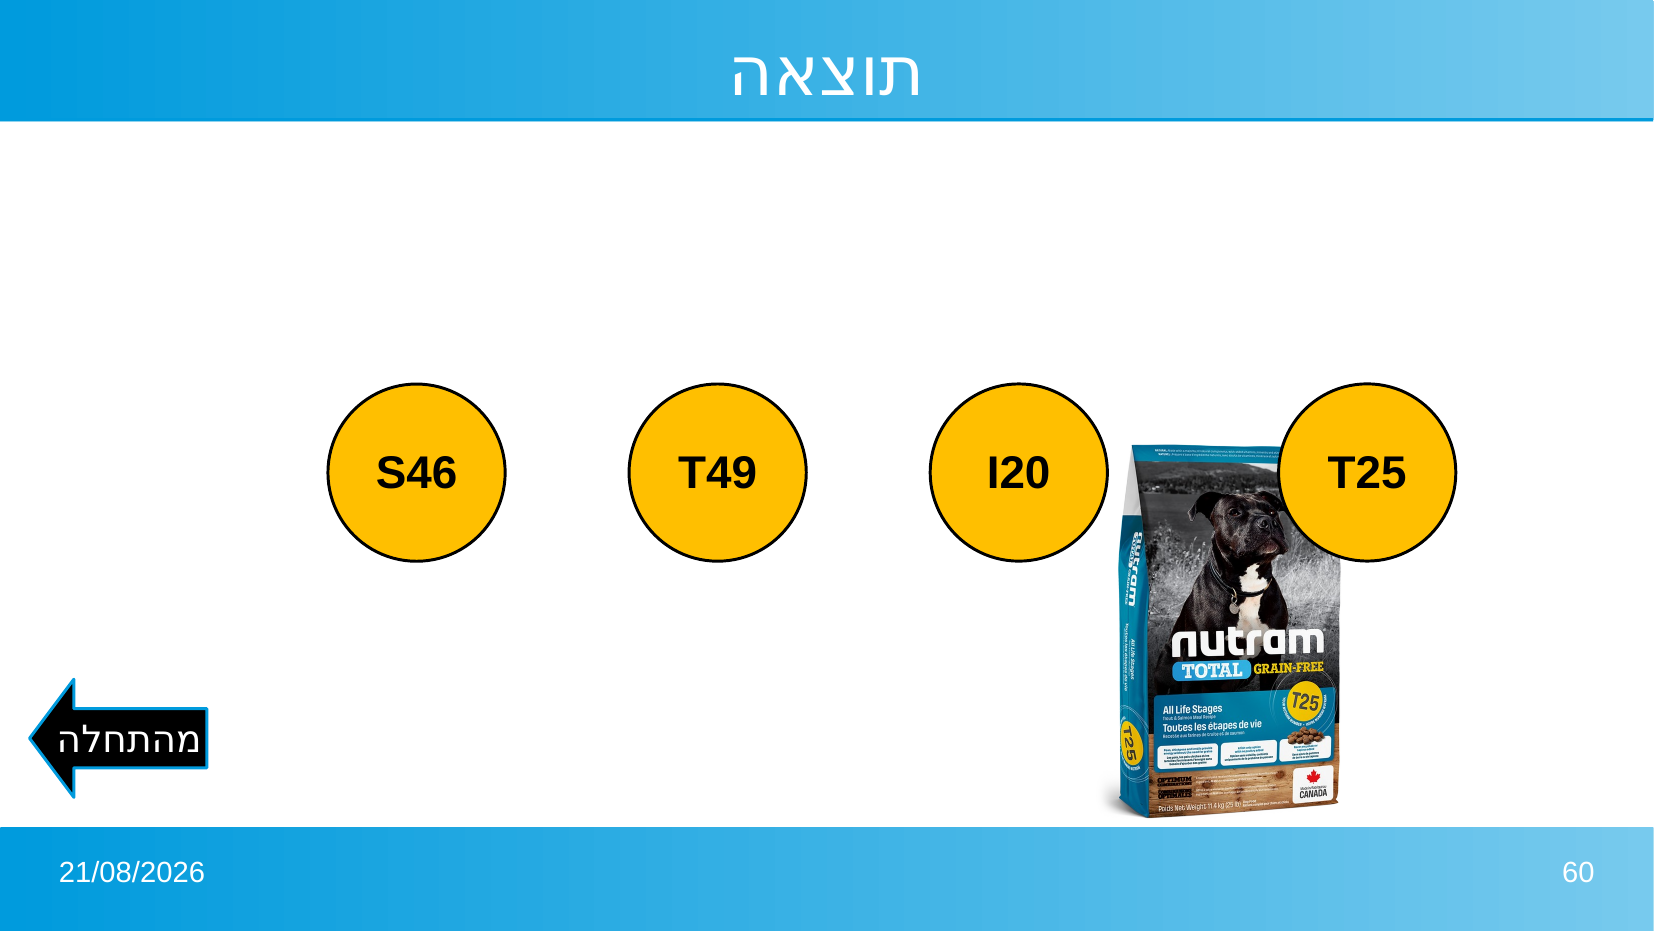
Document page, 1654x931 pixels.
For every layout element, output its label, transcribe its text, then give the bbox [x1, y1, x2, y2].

picture [1092, 442, 1366, 820]
text_box T25 [1278, 383, 1456, 562]
text_box I20 [930, 383, 1108, 562]
title תוצאה [59, 21, 1595, 116]
text_box S46 [327, 384, 506, 562]
text_box T49 [629, 383, 807, 562]
text_box מהתחלה [29, 679, 207, 798]
